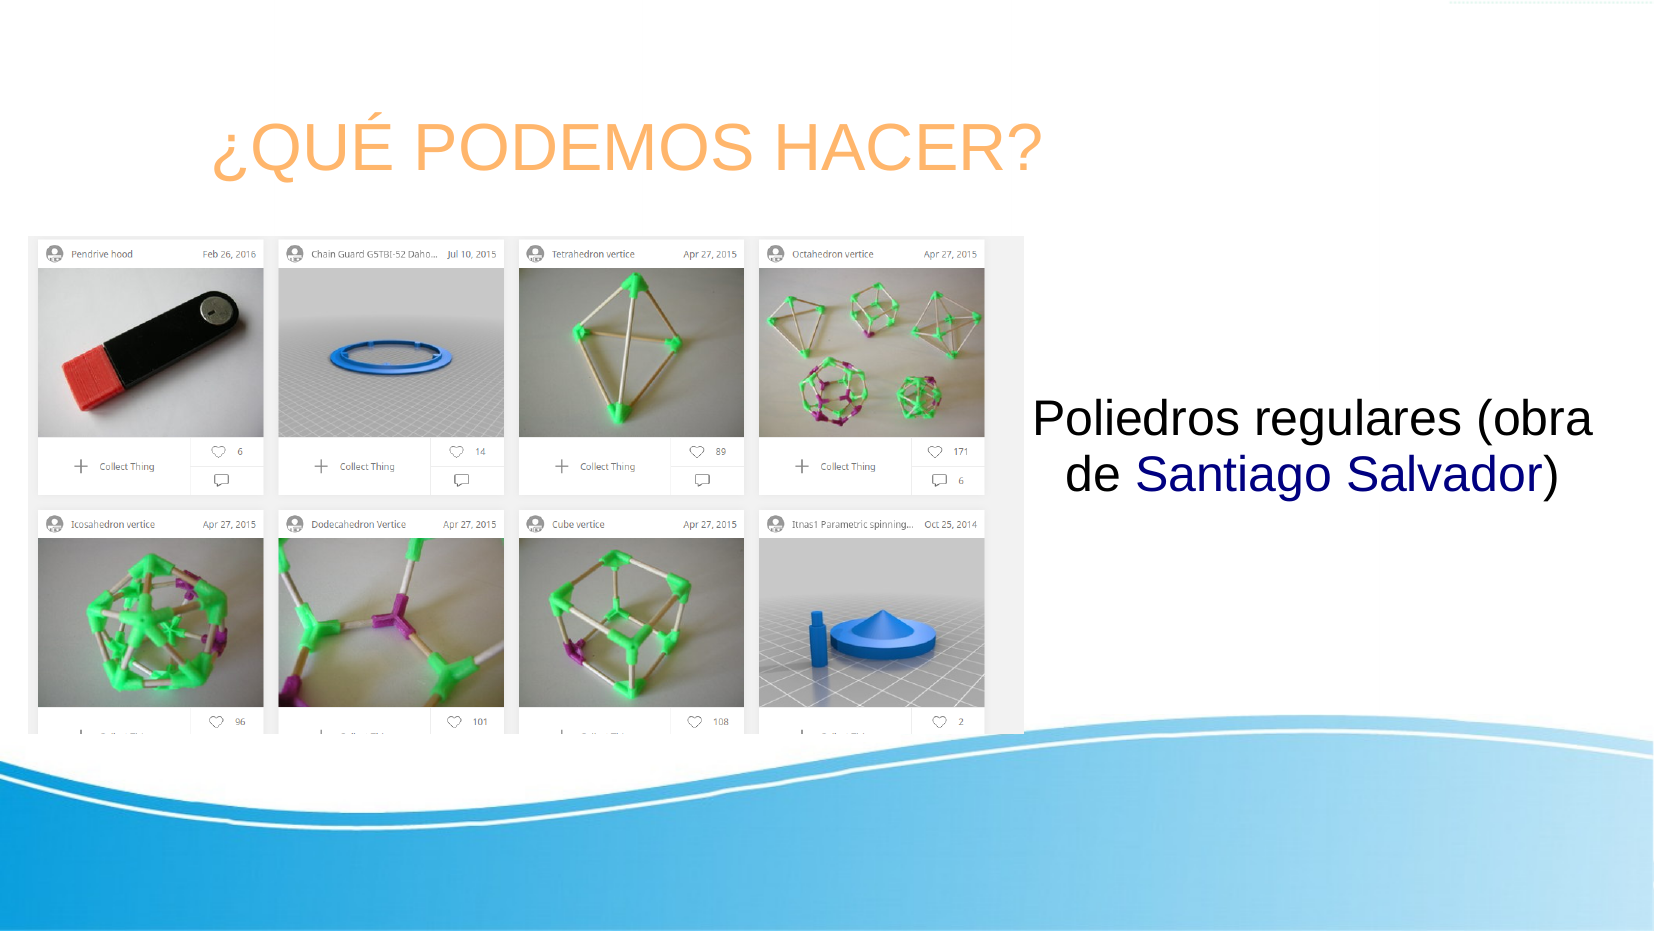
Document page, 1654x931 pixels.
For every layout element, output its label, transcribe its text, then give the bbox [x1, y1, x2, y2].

subtitle Poliedros regulares (obra de Santiago Salvador) [1024, 311, 1612, 637]
picture [0, 0, 1654, 931]
text_box ¿QUÉ PODEMOS HACER? [195, 102, 1485, 193]
